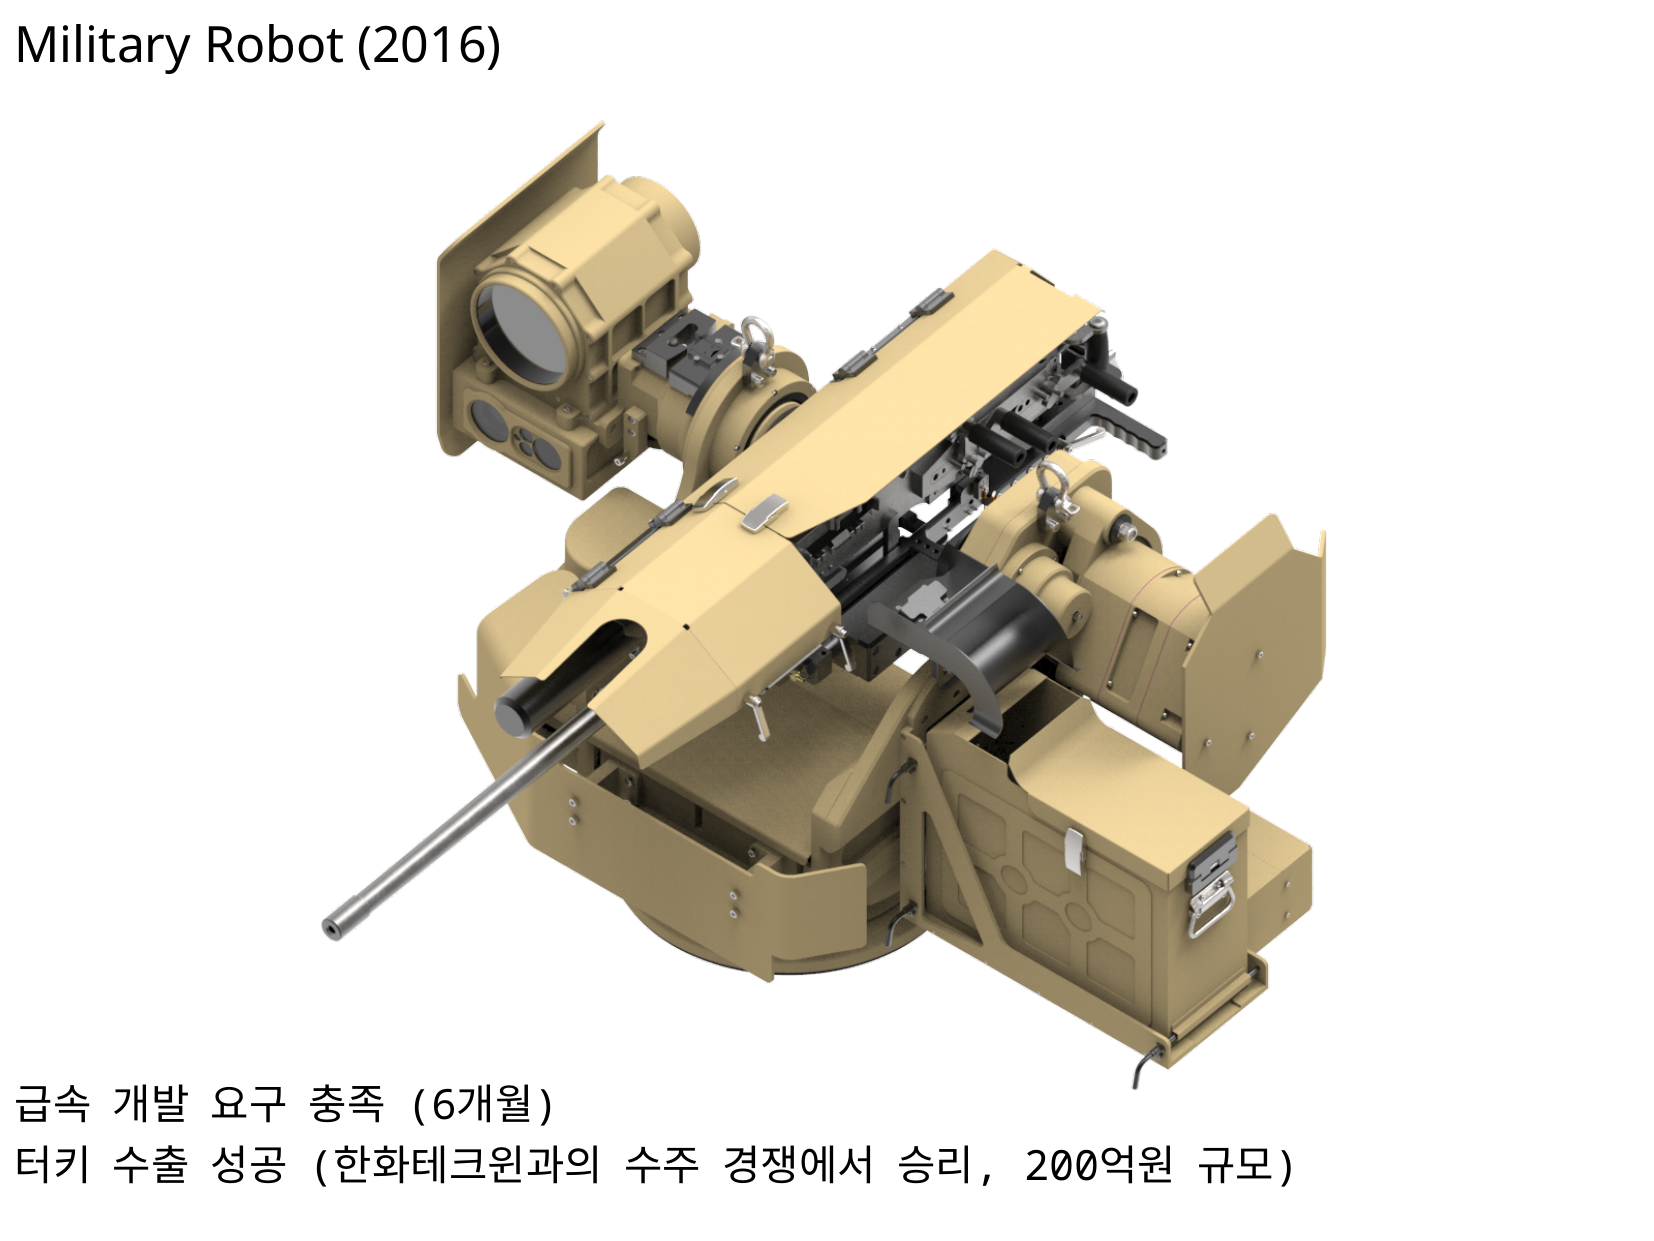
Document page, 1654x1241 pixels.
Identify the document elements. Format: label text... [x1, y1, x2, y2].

picture [11, 88, 1654, 1071]
text_box 급속 개발 요구 충족 (6개월) 터키 수출 성공 (한화테크윈과의 수주 경쟁에서 승리, 200억원 규모) [0, 1071, 1654, 1241]
text_box Military Robot (2016) [0, 0, 1654, 88]
